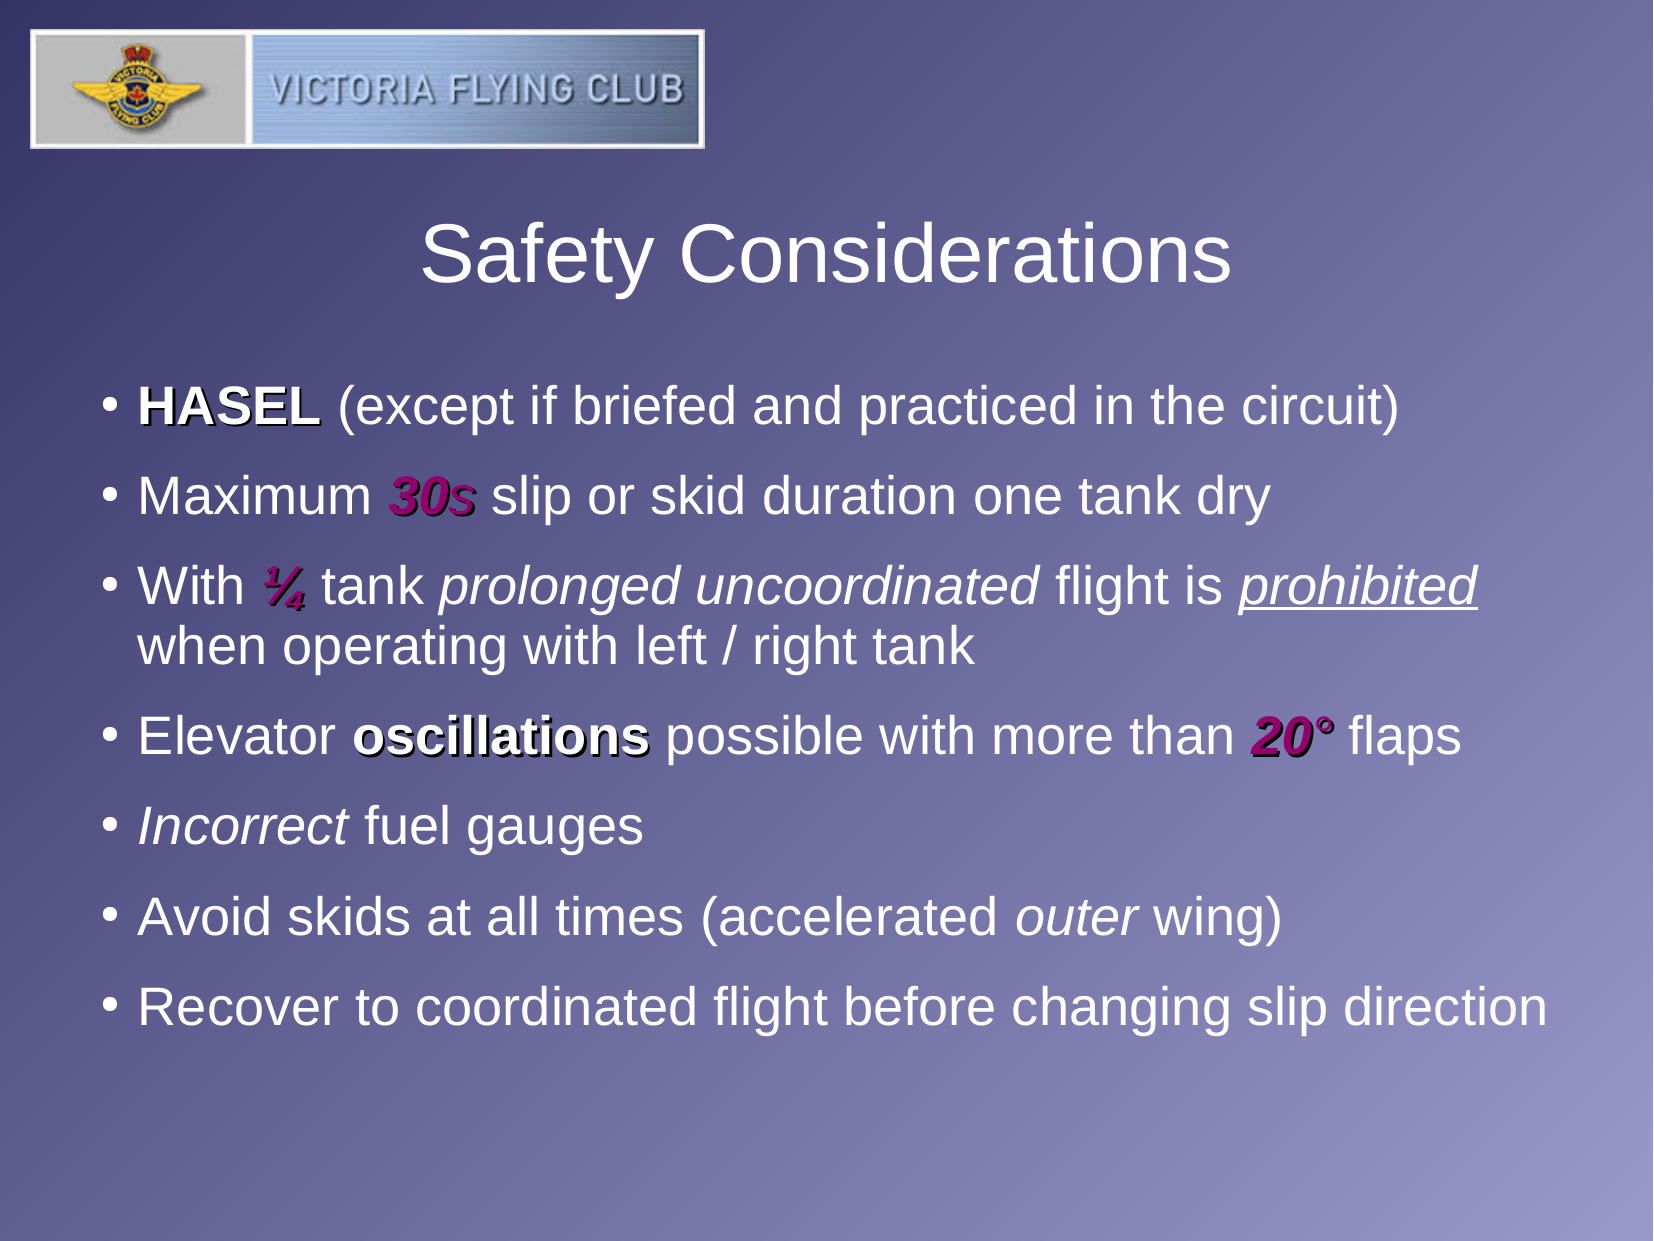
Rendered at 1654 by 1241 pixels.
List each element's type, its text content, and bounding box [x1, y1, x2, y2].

title Safety Considerations [82, 150, 1571, 358]
list HASEL (except if briefed and practiced in the circuit) Maximum 30s slip or skid duration one tank dry With ¼ tank prolonged uncoordinated flight is prohibited when operating with left / right tank Elevator oscillations possible with more than 20° flaps Incorrect fuel gauges Avoid skids at all times (accelerated outer wing) Recover to coordinated flight before changing slip direction [82, 375, 1571, 1095]
picture [30, 29, 705, 149]
